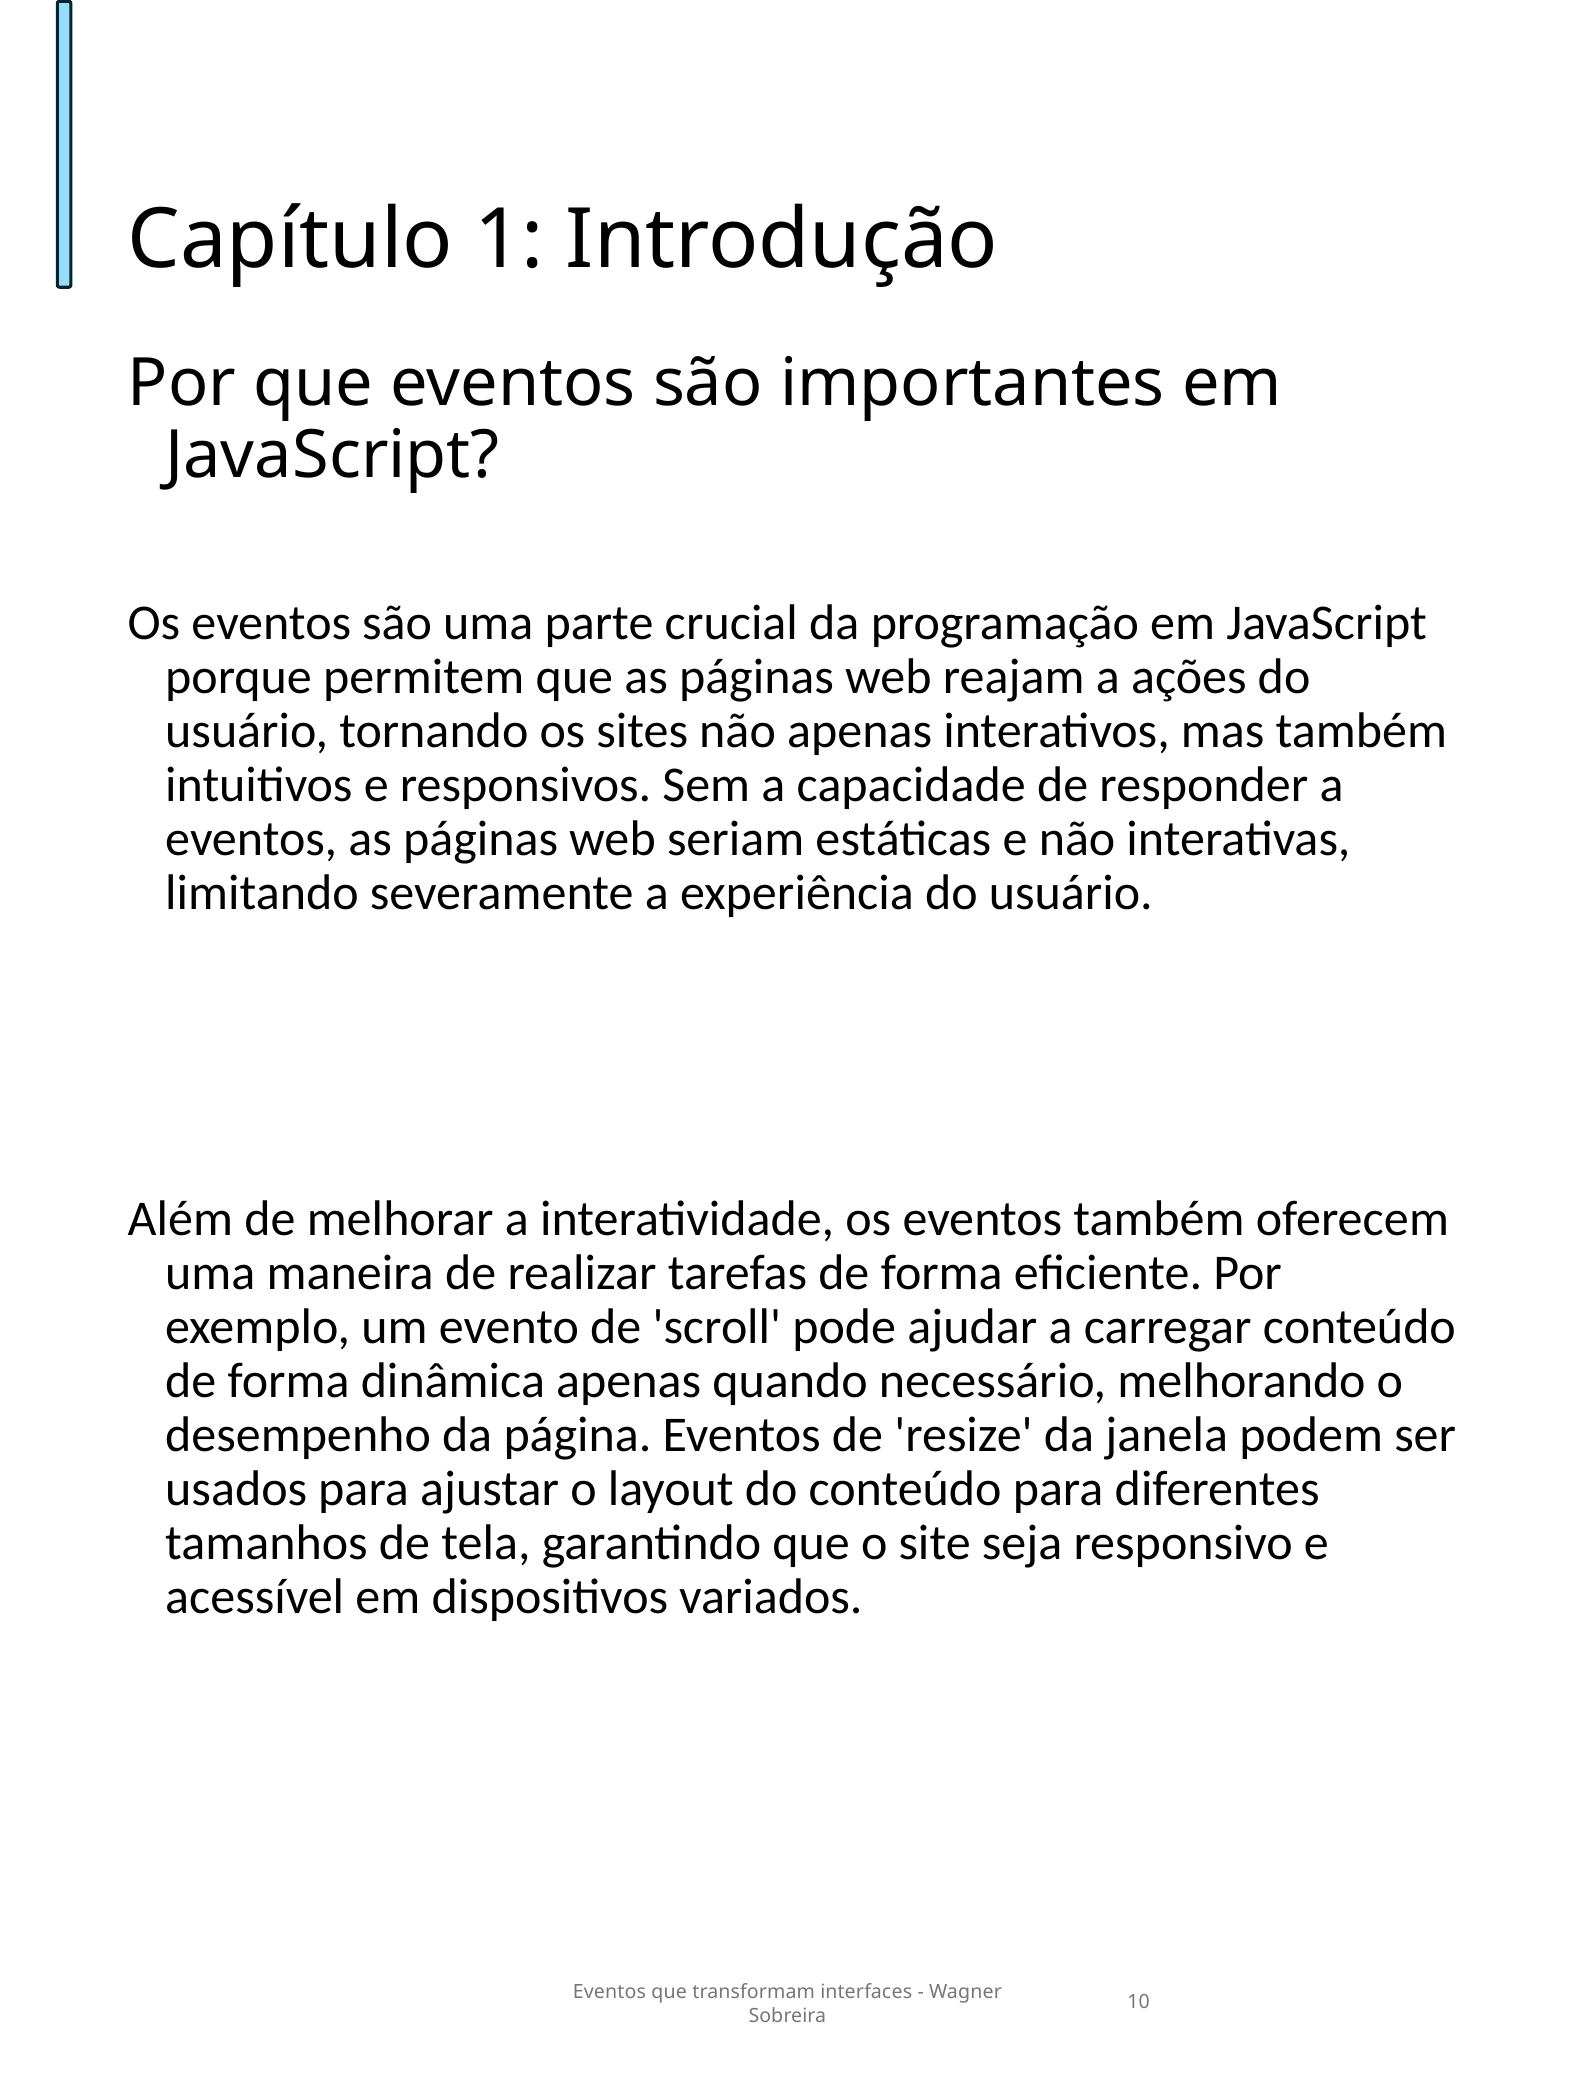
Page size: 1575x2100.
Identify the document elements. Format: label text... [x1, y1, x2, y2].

text_box Por que eventos são importantes em JavaScript? Os eventos são uma parte crucial da programação em JavaScript porque permitem que as páginas web reajam a ações do usuário, tornando os sites não apenas interativos, mas também intuitivos e responsivos. Sem a capacidade de responder a eventos, as páginas web seriam estáticas e não interativas, limitando severamente a experiência do usuário. Além de melhorar a interatividade, os eventos também oferecem uma maneira de realizar tarefas de forma eficiente. Por exemplo, um evento de 'scroll' pode ajudar a carregar conteúdo de forma dinâmica apenas quando necessário, melhorando o desempenho da página. Eventos de 'resize' da janela podem ser usados para ajustar o layout do conteúdo para diferentes tamanhos de tela, garantindo que o site seja responsivo e acessível em dispositivos variados. [112, 340, 1477, 434]
text_box [57, 1, 71, 288]
text_box Capítulo 1: Introdução [112, 188, 1477, 340]
footer Eventos que transformam interfaces - Wagner Sobreira [521, 1946, 1054, 2059]
slide_number 10 [1112, 1946, 1467, 2059]
